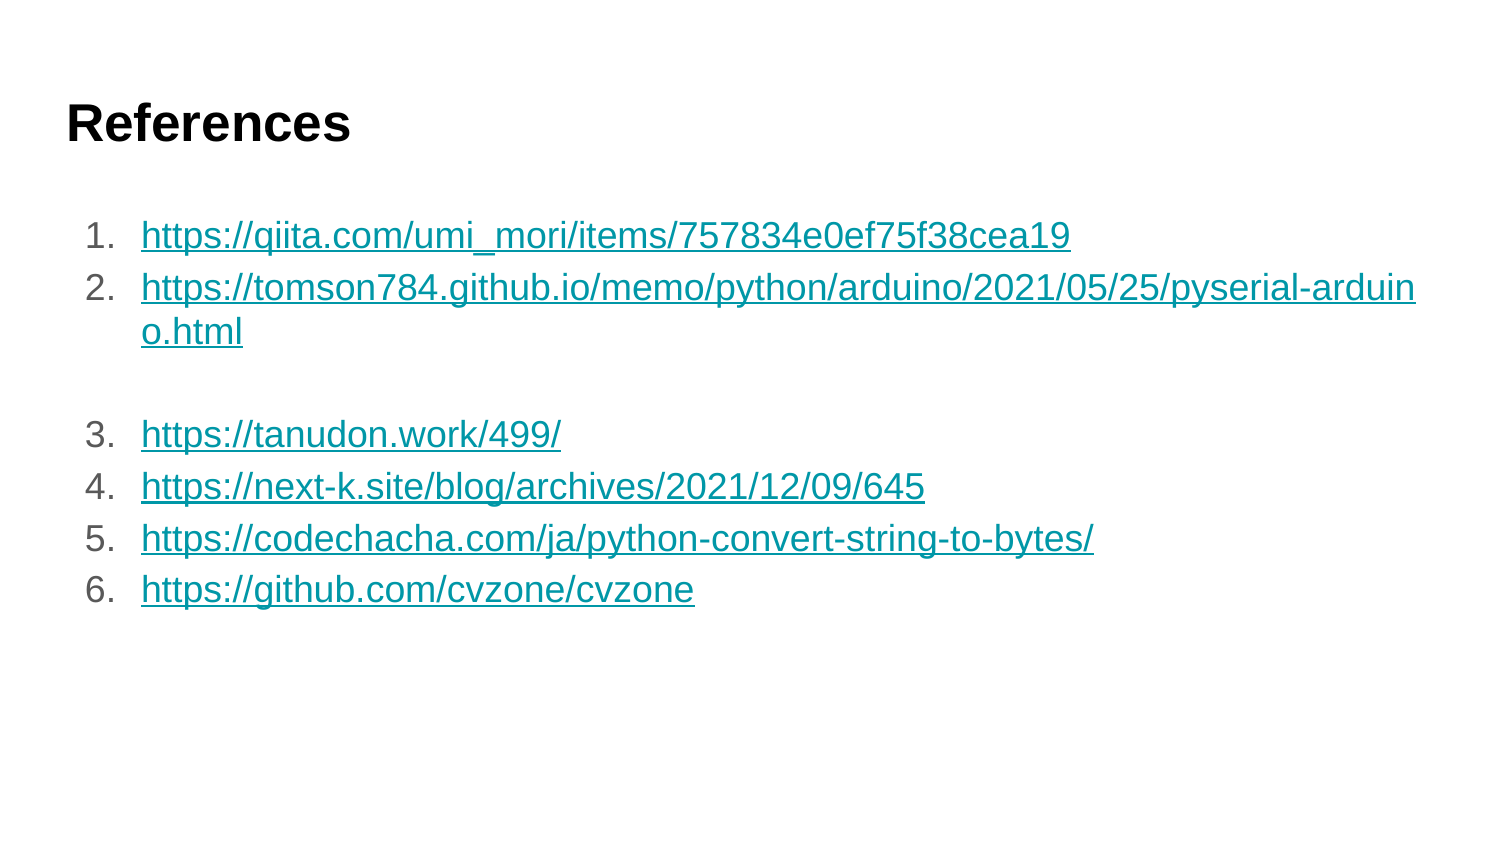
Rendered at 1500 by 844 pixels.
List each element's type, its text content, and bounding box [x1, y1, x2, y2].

list https://qiita.com/umi_mori/items/757834e0ef75f38cea19 https://tomson784.github.io/memo/python/arduino/2021/05/25/pyserial-arduino.html https://tanudon.work/499/ https://next-k.site/blog/archives/2021/12/09/645 https://codechacha.com/ja/python-convert-string-to-bytes/ https://github.com/cvzone/cvzone [51, 189, 1449, 750]
title References [51, 72, 1449, 167]
